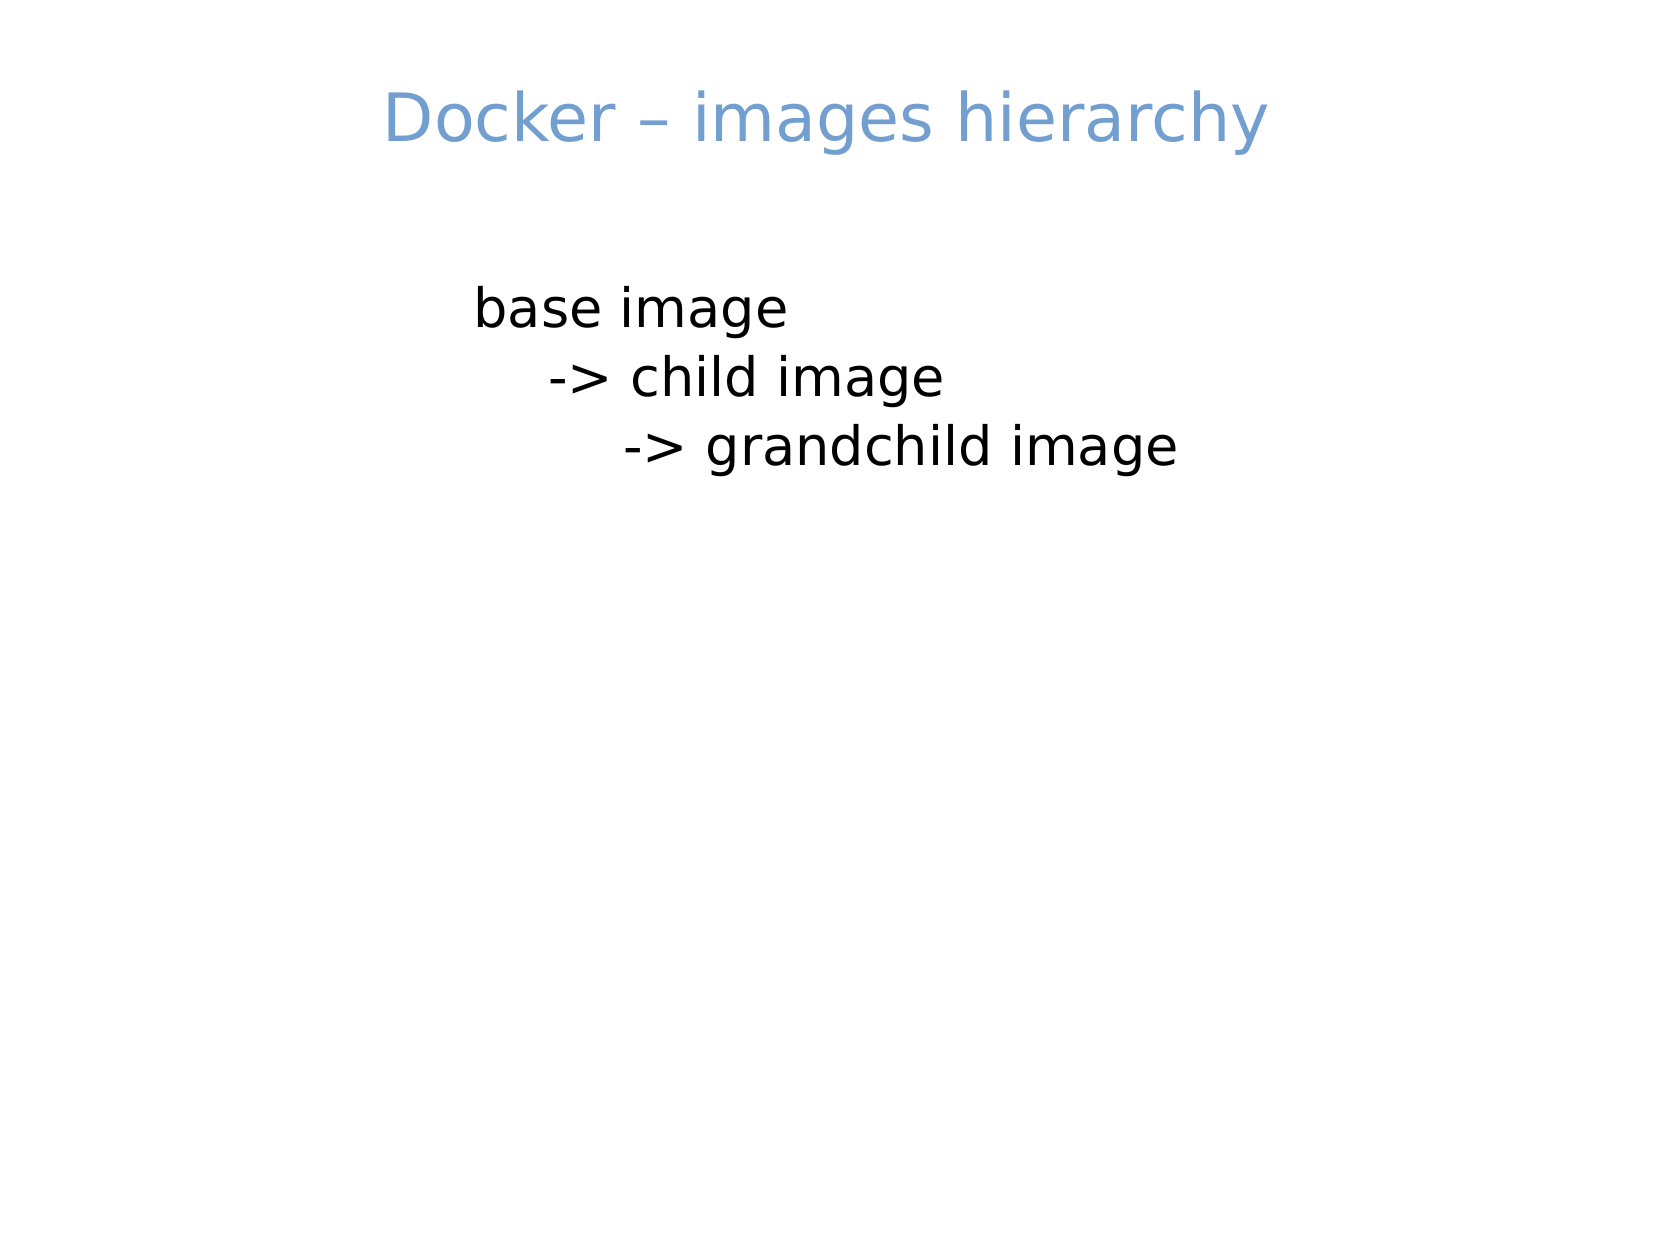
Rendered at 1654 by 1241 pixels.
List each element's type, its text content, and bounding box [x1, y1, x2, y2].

text_box base image -> child image -> grandchild image [458, 270, 1195, 575]
text_box Docker – images hierarchy [367, 72, 1286, 166]
